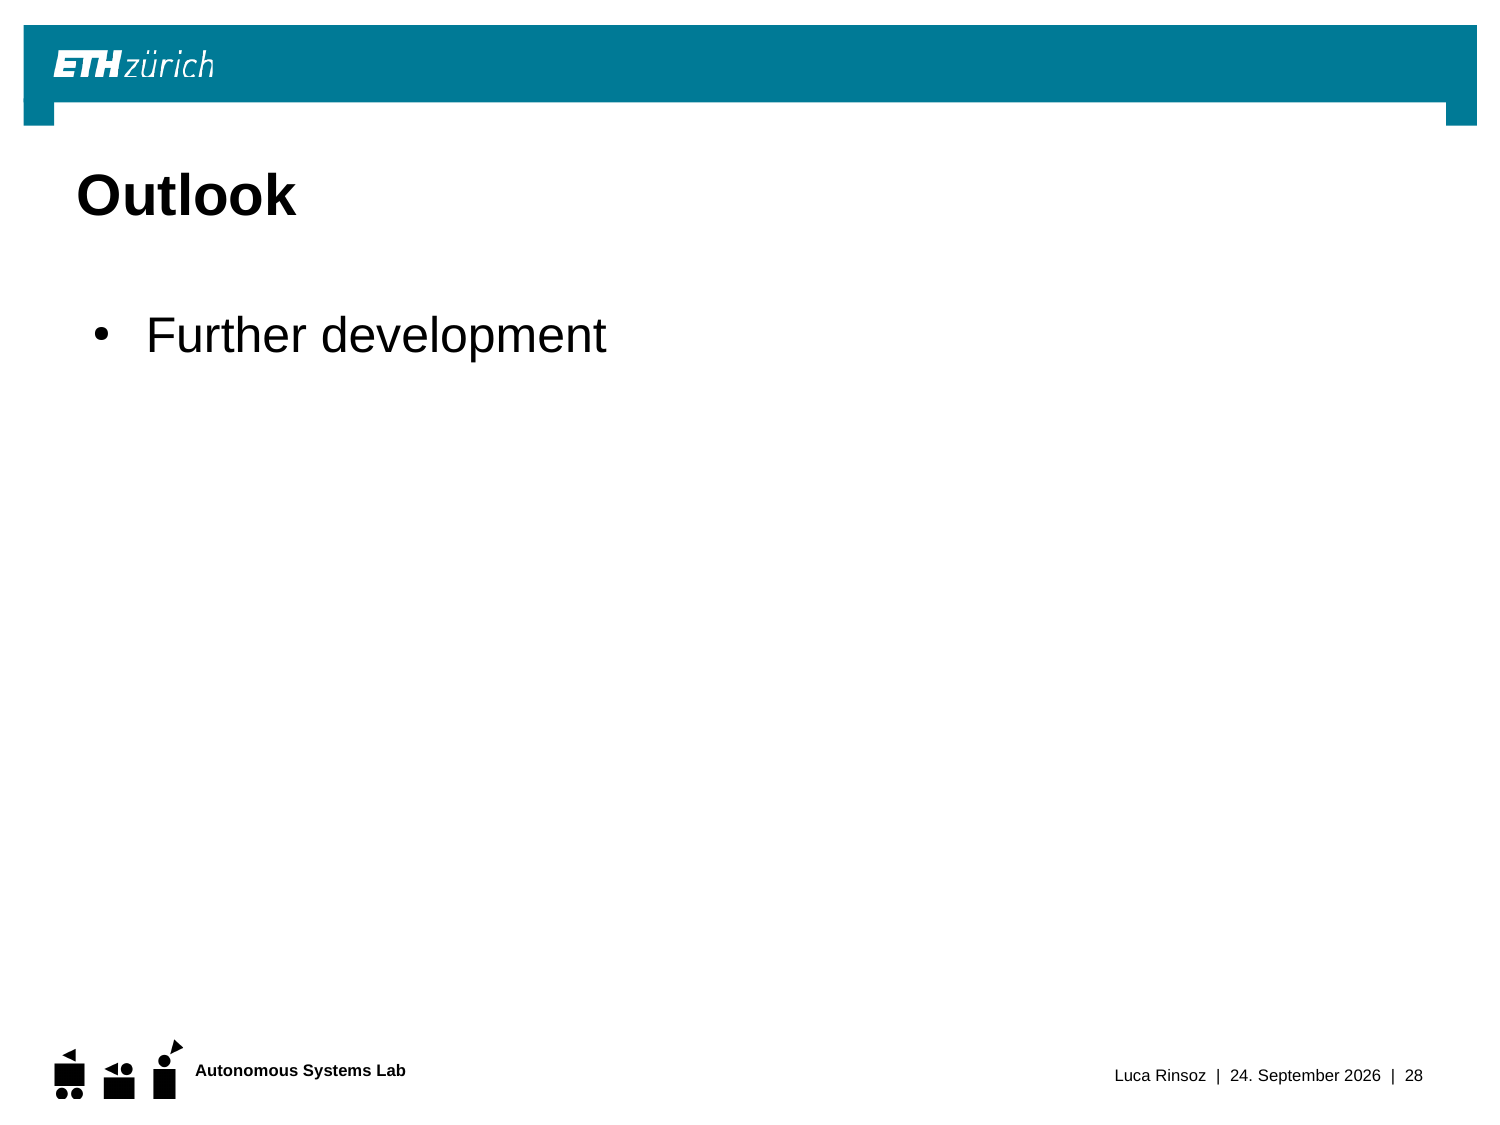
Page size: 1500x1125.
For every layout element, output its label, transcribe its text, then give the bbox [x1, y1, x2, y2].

title Outlook [53, 101, 1447, 290]
list Further development [75, 307, 1425, 1054]
